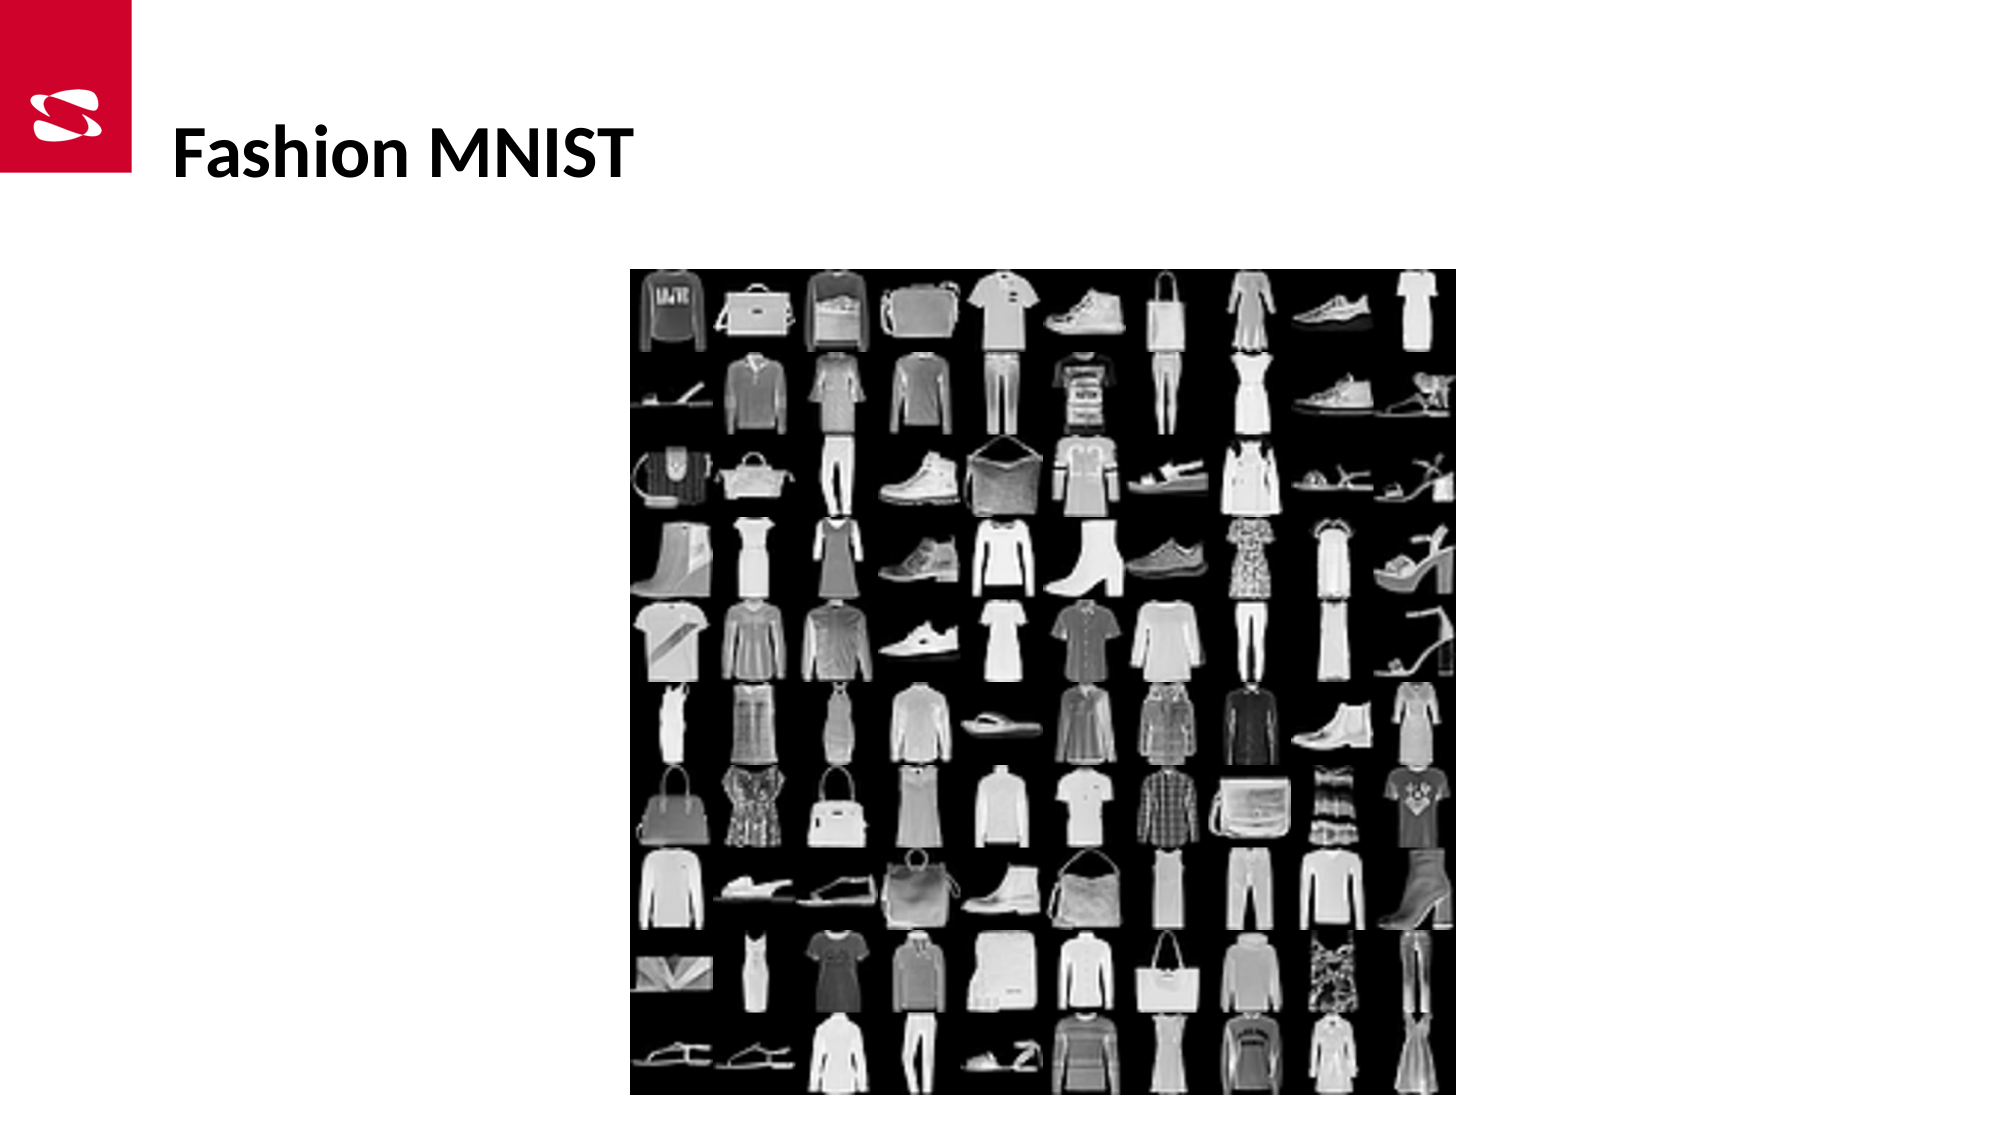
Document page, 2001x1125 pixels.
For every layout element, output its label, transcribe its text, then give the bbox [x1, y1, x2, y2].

picture [630, 269, 1456, 1096]
picture [30, 89, 102, 142]
title Fashion MNIST [157, 0, 1844, 200]
